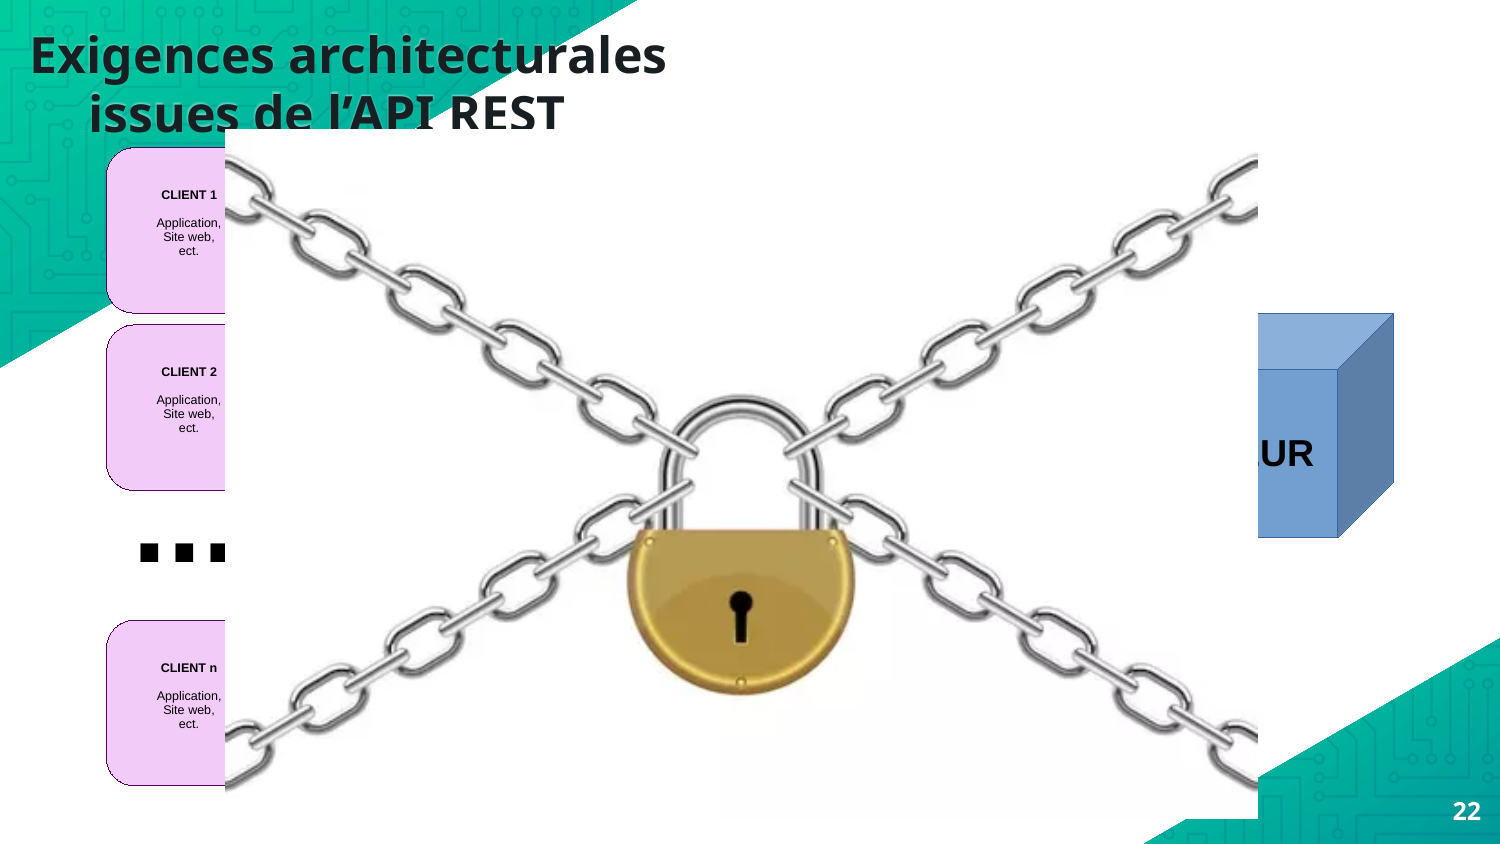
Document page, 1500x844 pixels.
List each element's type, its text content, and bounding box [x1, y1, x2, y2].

text_box SERVEUR [1258, 370, 1337, 538]
text_box CLIENT n Application, Site web, ect. [106, 625, 225, 786]
title Exigences architecturales [29, 30, 1249, 89]
text_box Congestion et Latence [1258, 313, 1392, 370]
text_box ... [118, 441, 225, 632]
slide_number <numéro> [1391, 779, 1482, 844]
picture [225, 129, 1258, 819]
text_box CLIENT 2 Application, Site web, ect. [106, 324, 225, 486]
title issues de l’API REST [88, 88, 1308, 147]
text_box CLIENT 1 Application, Site web, ect. [106, 147, 225, 314]
